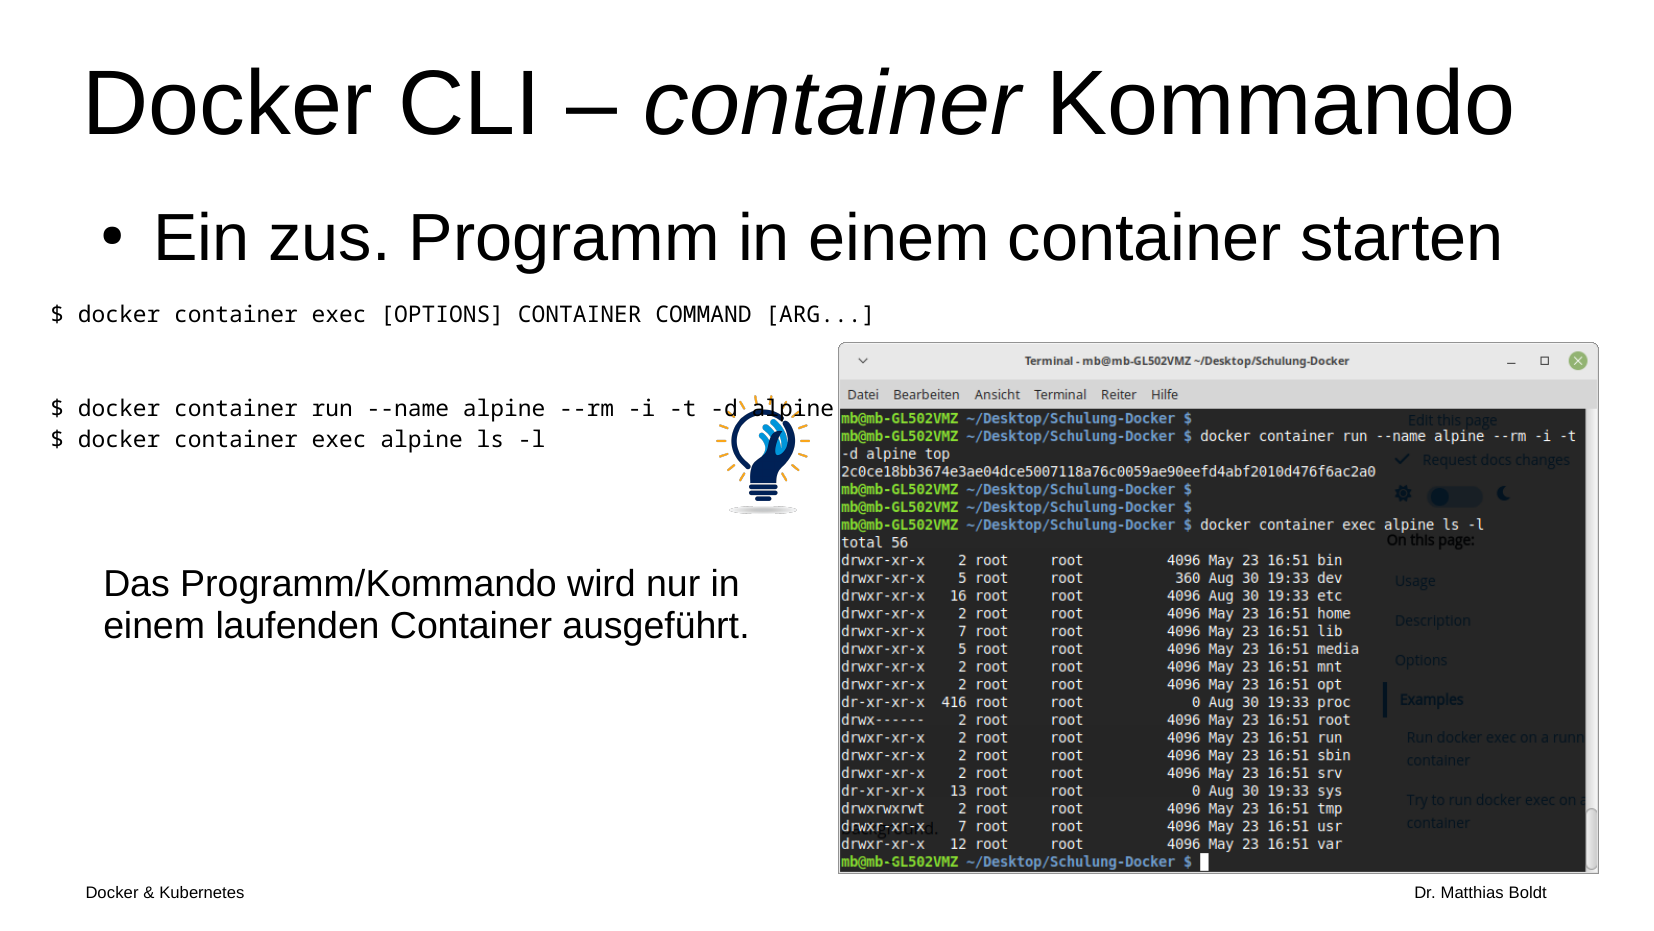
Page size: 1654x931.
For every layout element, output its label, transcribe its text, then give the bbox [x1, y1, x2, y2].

list Ein zus. Programm in einem container starten [82, 199, 1571, 342]
picture [838, 342, 1599, 875]
text_box Das Programm/Kommando wird nur in einem laufenden Container ausgeführt. [88, 555, 780, 839]
title Docker CLI – container Kommando [82, 25, 1571, 181]
text_box $ docker container exec [OPTIONS] CONTAINER COMMAND [ARG...] $ docker container run --name alpine --rm -i -t -d alpine top $ docker container exec alpine ls -l [35, 290, 1382, 449]
picture [716, 449, 810, 514]
text_box Docker & Kubernetes Dr. Matthias Boldt [70, 875, 1563, 910]
